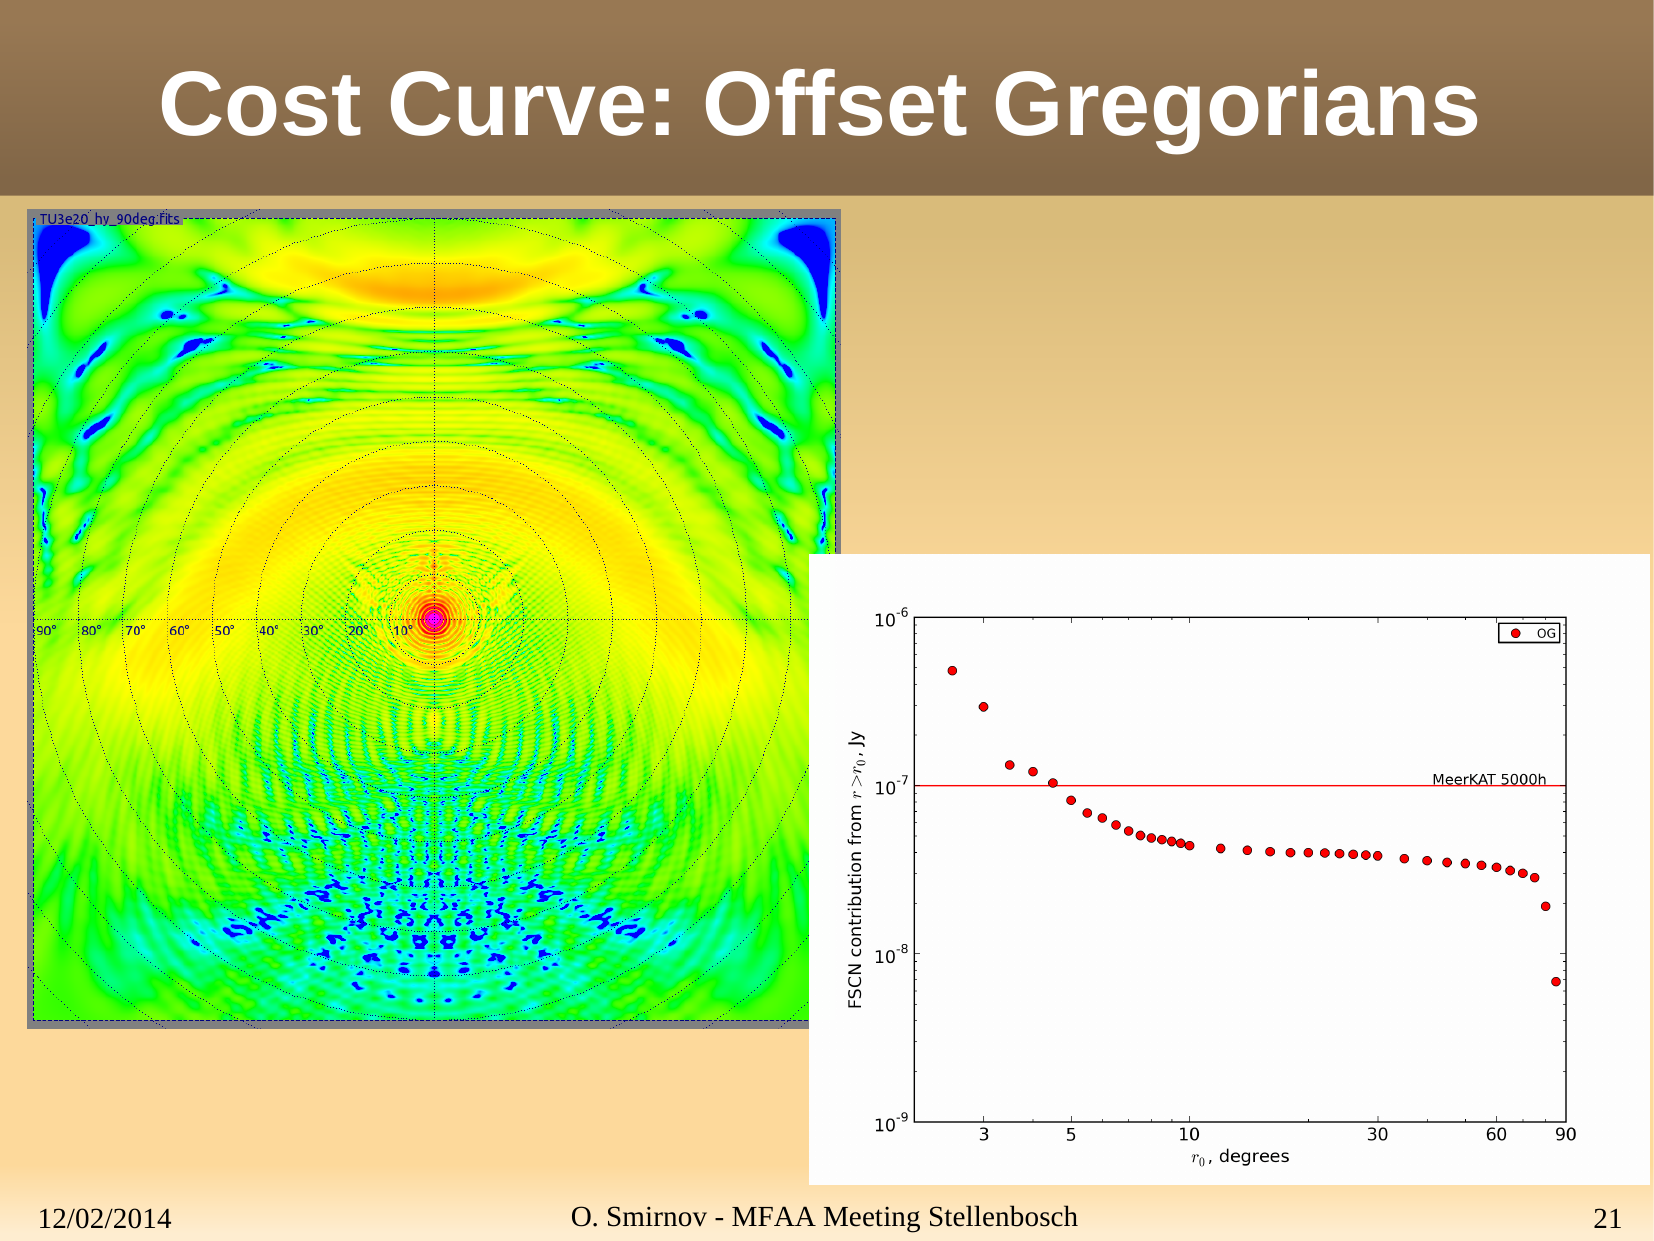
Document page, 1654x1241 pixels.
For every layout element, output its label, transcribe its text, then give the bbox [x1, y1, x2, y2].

picture [0, 0, 1654, 1241]
title Cost Curve: Offset Gregorians [76, 0, 1565, 208]
